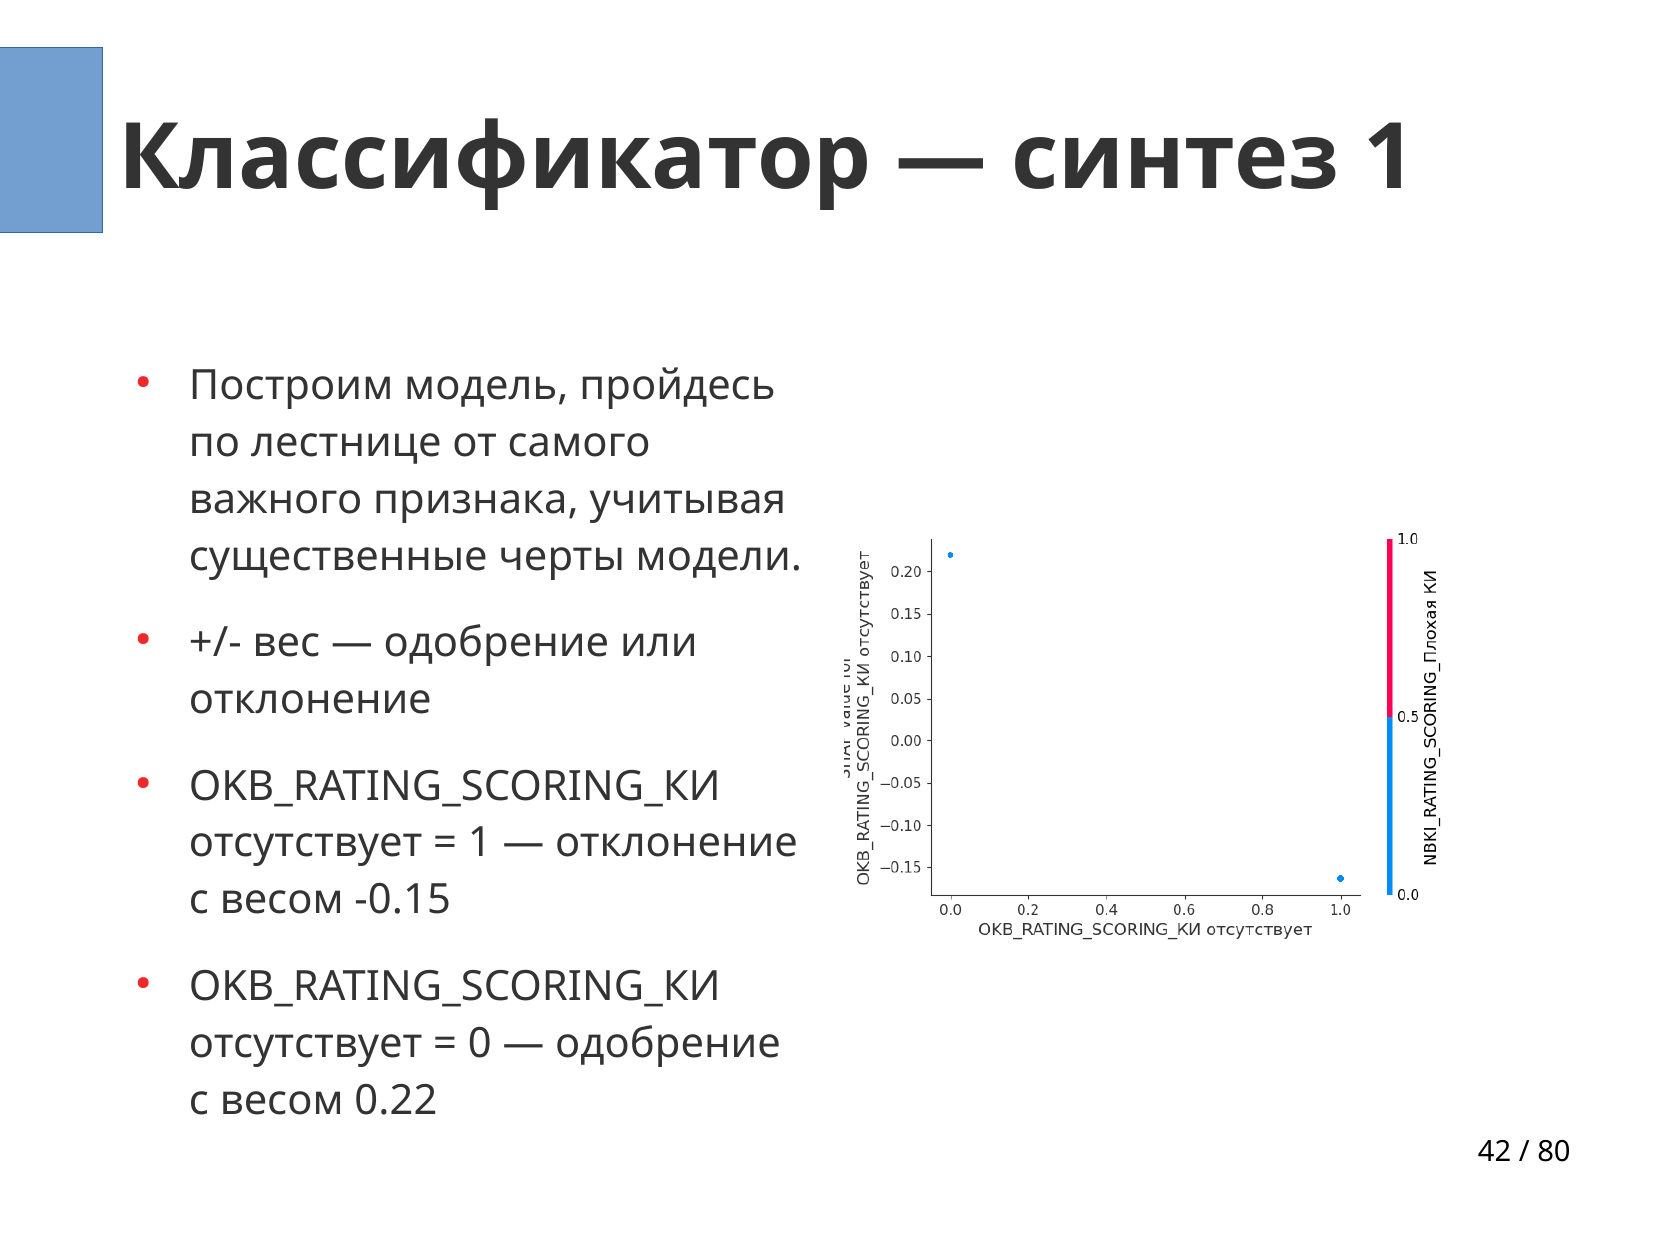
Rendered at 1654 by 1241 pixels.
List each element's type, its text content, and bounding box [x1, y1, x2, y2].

list Построим модель, пройдесь по лестнице от самого важного признака, учитывая существенные черты модели. +/- вес — одобрение или отклонение OKB_RATING_SCORING_КИ отсутствует = 1 — отклонение с весом -0.15 OKB_RATING_SCORING_КИ отсутствует = 0 — одобрение c весом 0.22 [118, 354, 810, 1074]
picture [844, 483, 1536, 945]
title Классификатор — синтез 1 [118, 49, 1571, 257]
text_box [0, 47, 103, 233]
